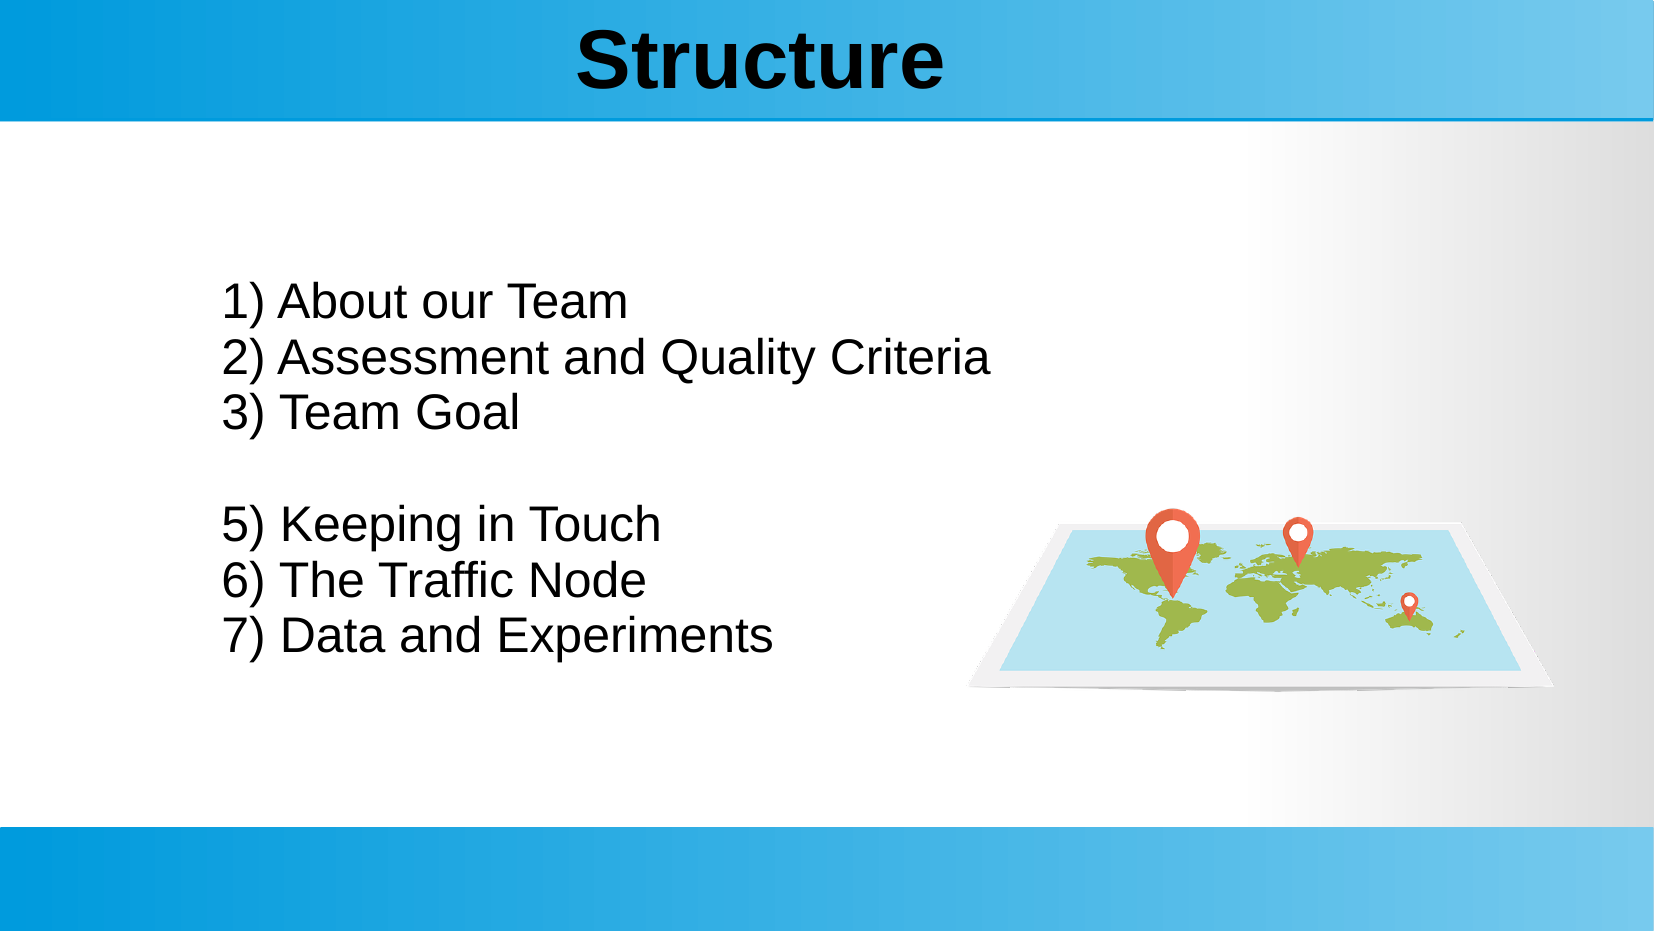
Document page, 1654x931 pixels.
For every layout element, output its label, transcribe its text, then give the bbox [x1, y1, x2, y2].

text_box 1) About our Team 2) Assessment and Quality Criteria 3) Team Goal 5) Keeping in Touch 6) The Traffic Node 7) Data and Experiments [206, 265, 1063, 671]
text_box Structure [561, 5, 1152, 207]
picture [964, 383, 1556, 734]
